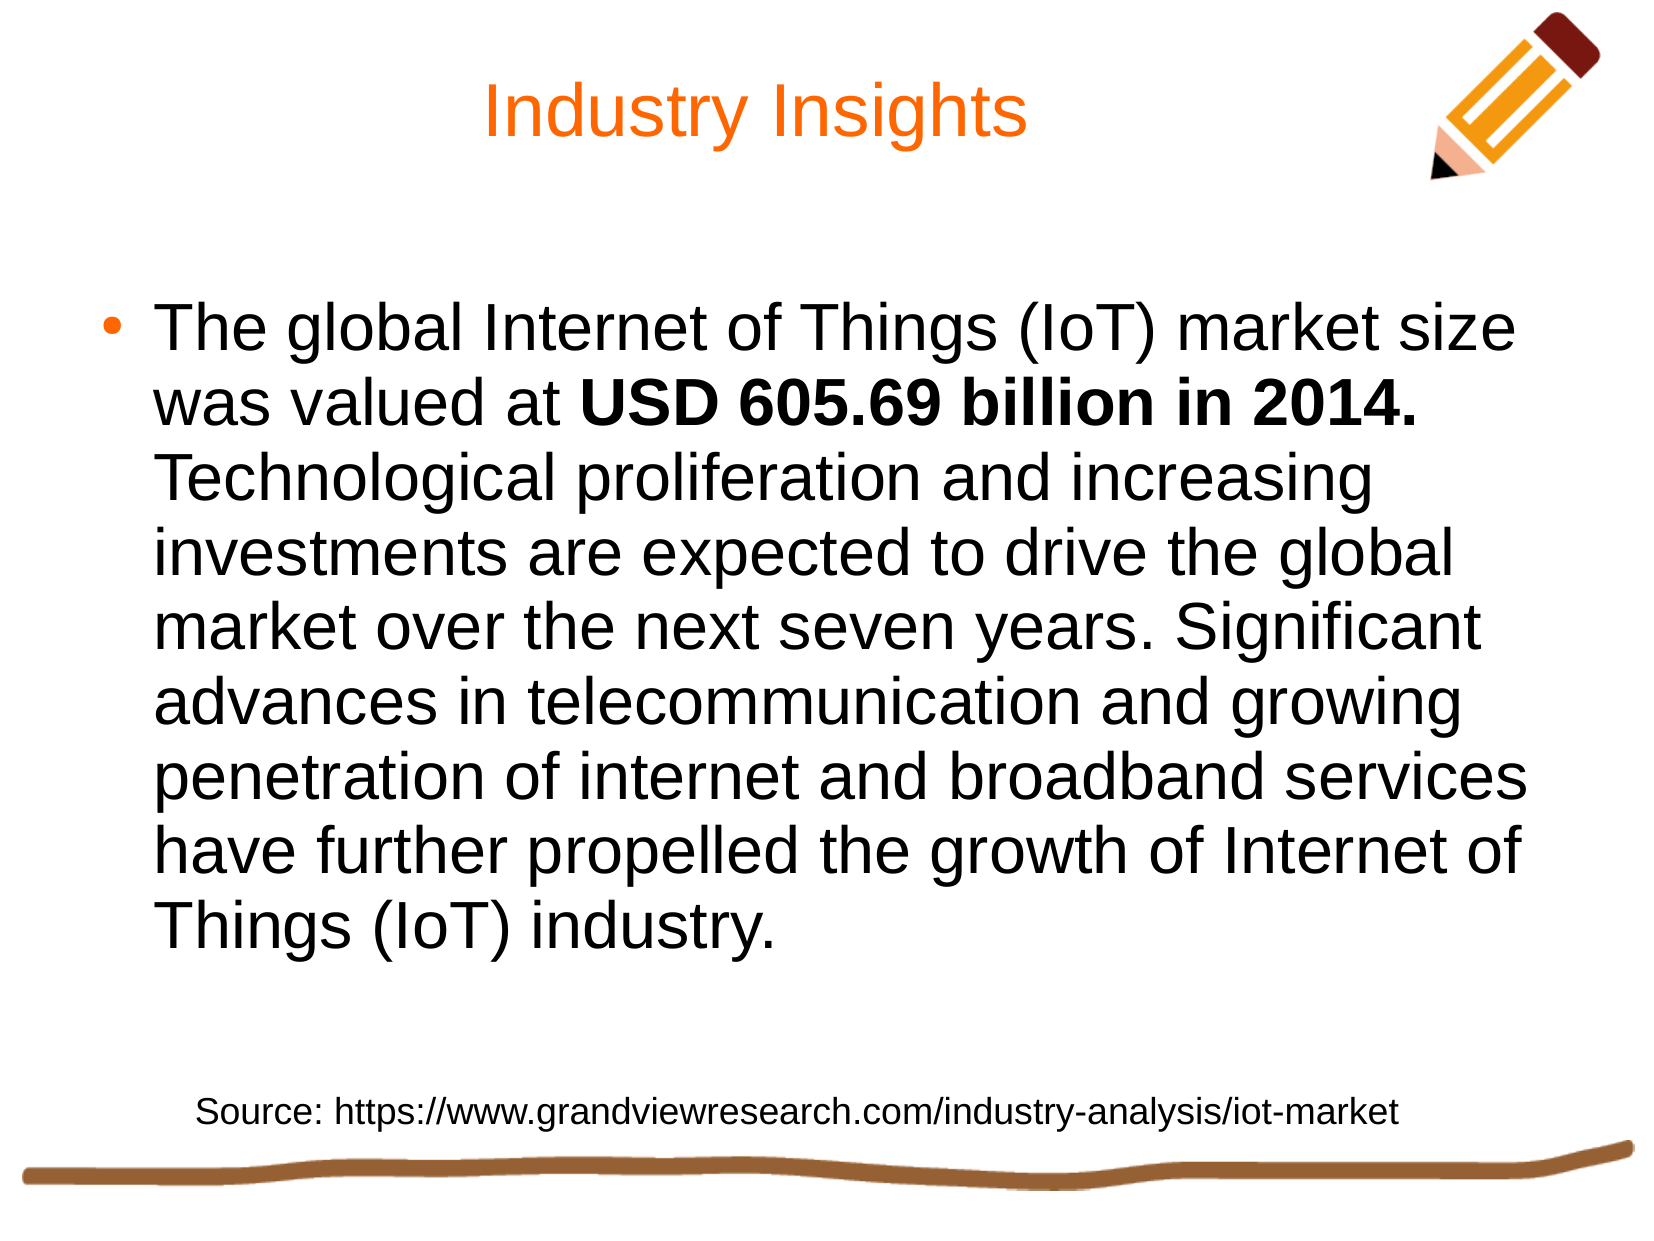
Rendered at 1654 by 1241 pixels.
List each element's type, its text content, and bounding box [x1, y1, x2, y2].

list The global Internet of Things (IoT) market size was valued at USD 605.69 billion in 2014. Technological proliferation and increasing investments are expected to drive the global market over the next seven years. Significant advances in telecommunication and growing penetration of internet and broadband services have further propelled the growth of Internet of Things (IoT) industry. [82, 290, 1571, 1122]
picture [22, 1140, 1635, 1191]
text_box Source: https://www.grandviewresearch.com/industry-analysis/iot-market [180, 1083, 1415, 1141]
picture [1430, 12, 1601, 181]
title Industry Insights [82, 49, 1430, 172]
